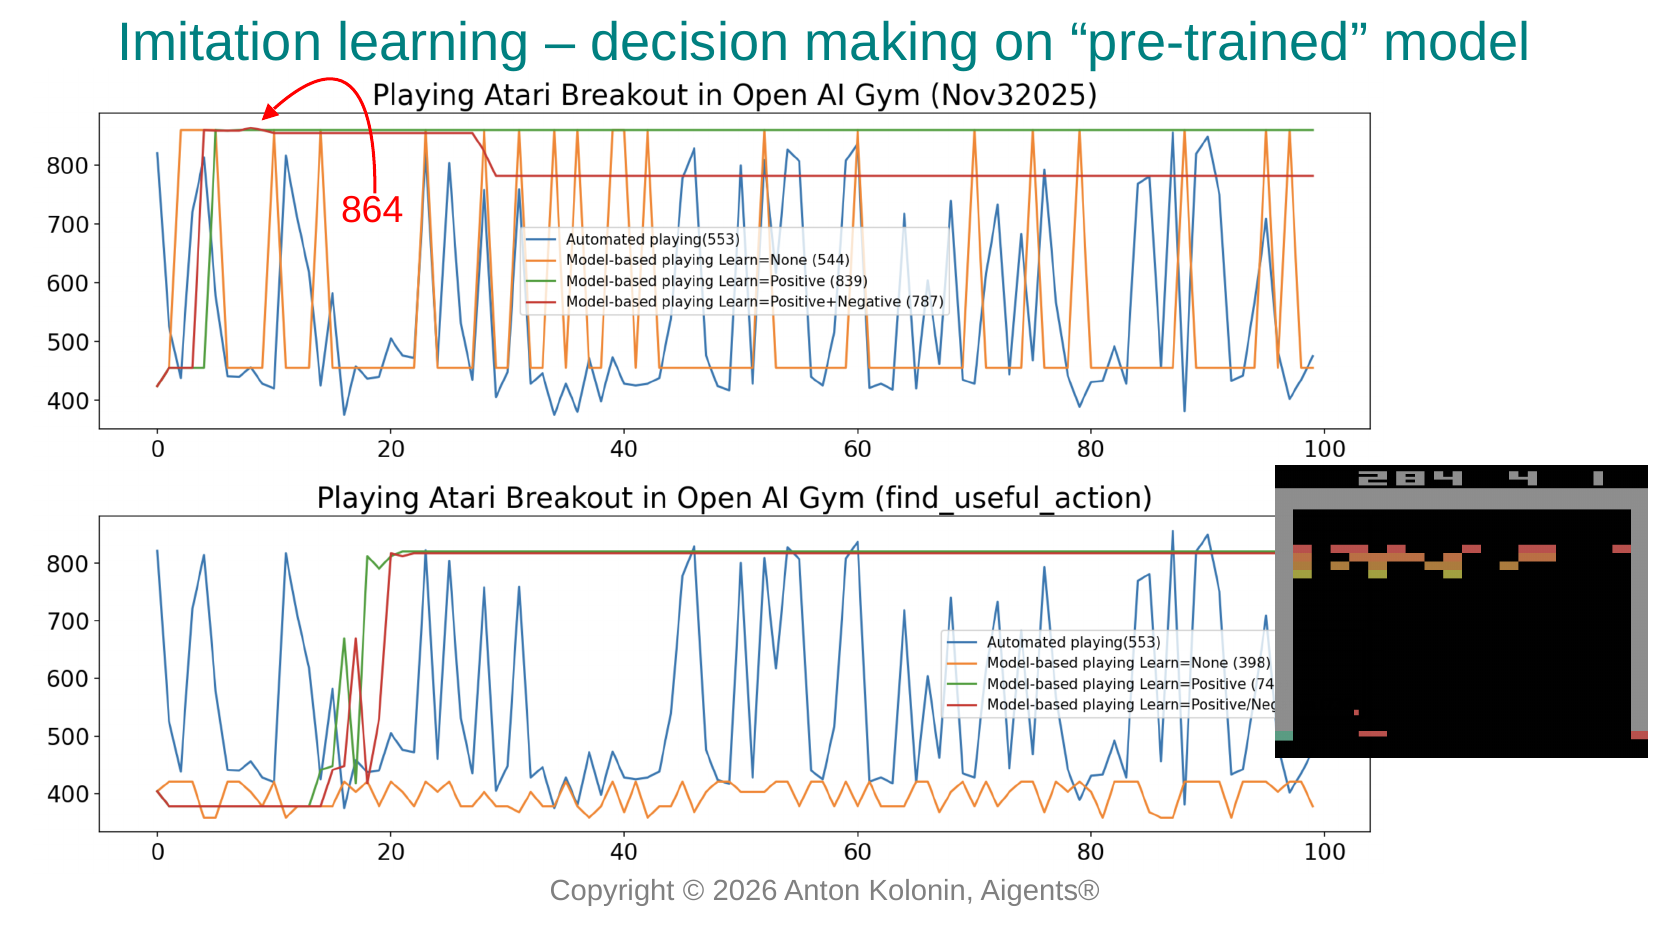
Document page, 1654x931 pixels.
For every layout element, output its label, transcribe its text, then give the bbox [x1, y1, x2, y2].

text_box 864 [326, 181, 419, 239]
picture [33, 82, 1648, 874]
text_box Imitation learning – decision making on “pre-trained” model [0, 2, 1651, 82]
